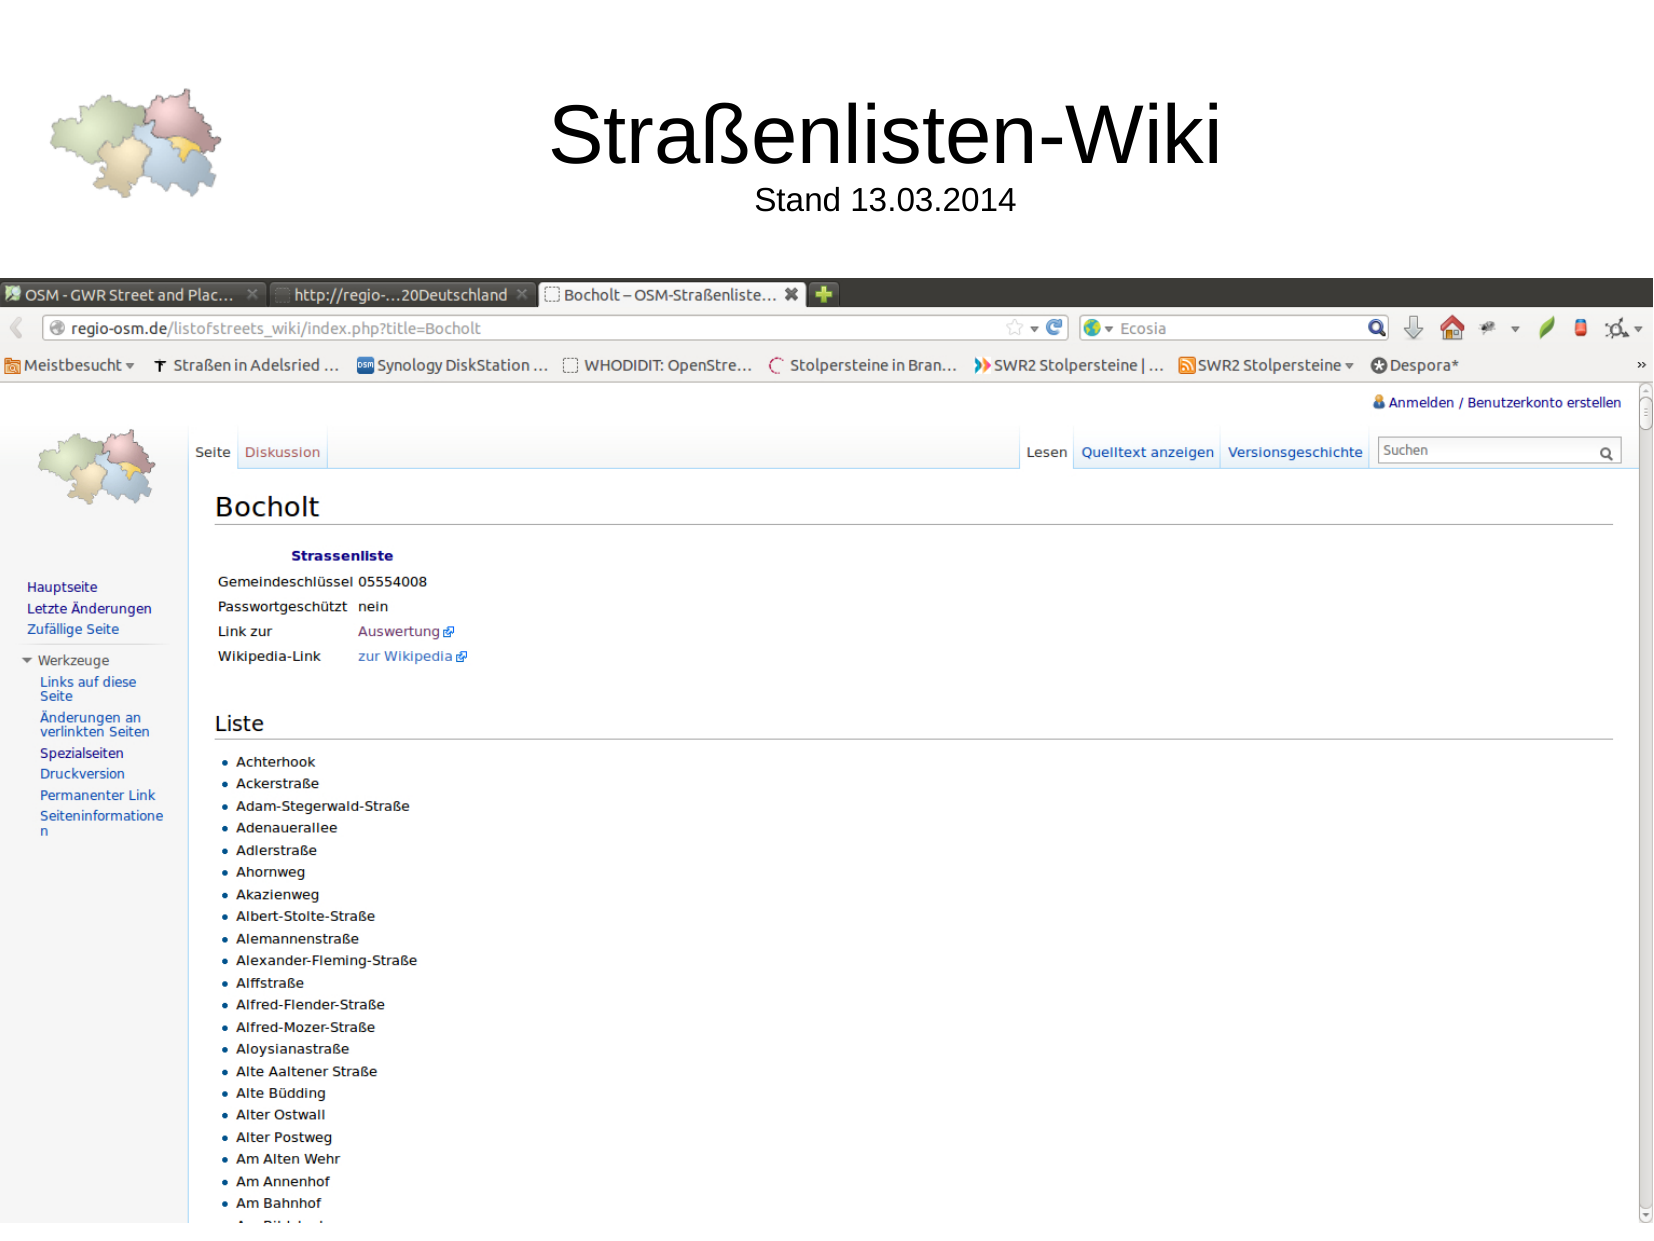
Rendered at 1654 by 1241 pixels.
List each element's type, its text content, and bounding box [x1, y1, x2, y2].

title Straßenlisten-Wiki Stand 13.03.2014 [200, 49, 1571, 257]
picture [11, 68, 250, 225]
picture [0, 278, 1653, 1223]
